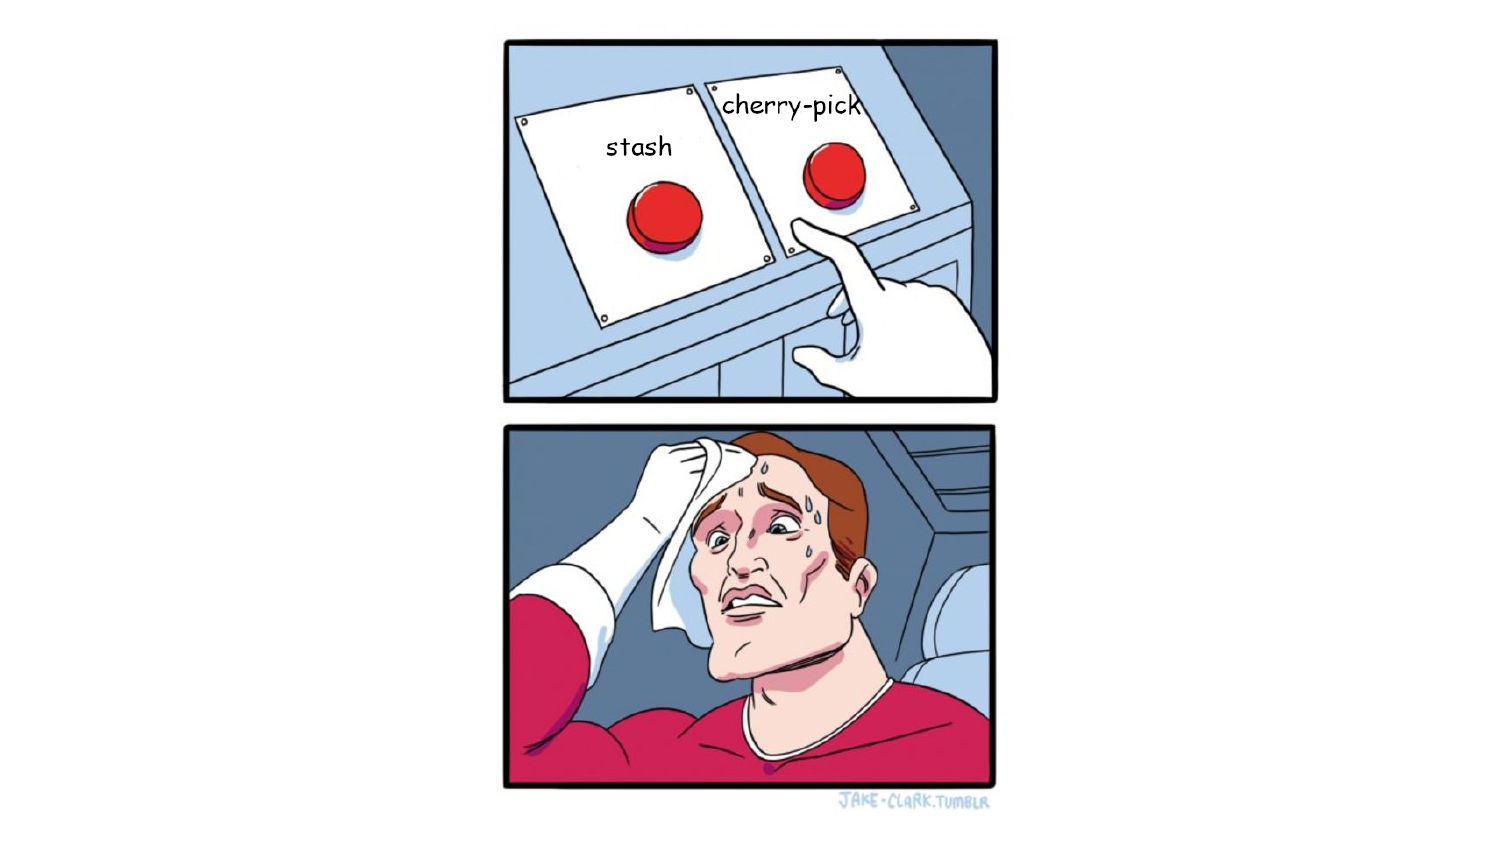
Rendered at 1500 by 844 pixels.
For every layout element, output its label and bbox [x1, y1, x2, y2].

picture [487, 24, 1013, 819]
